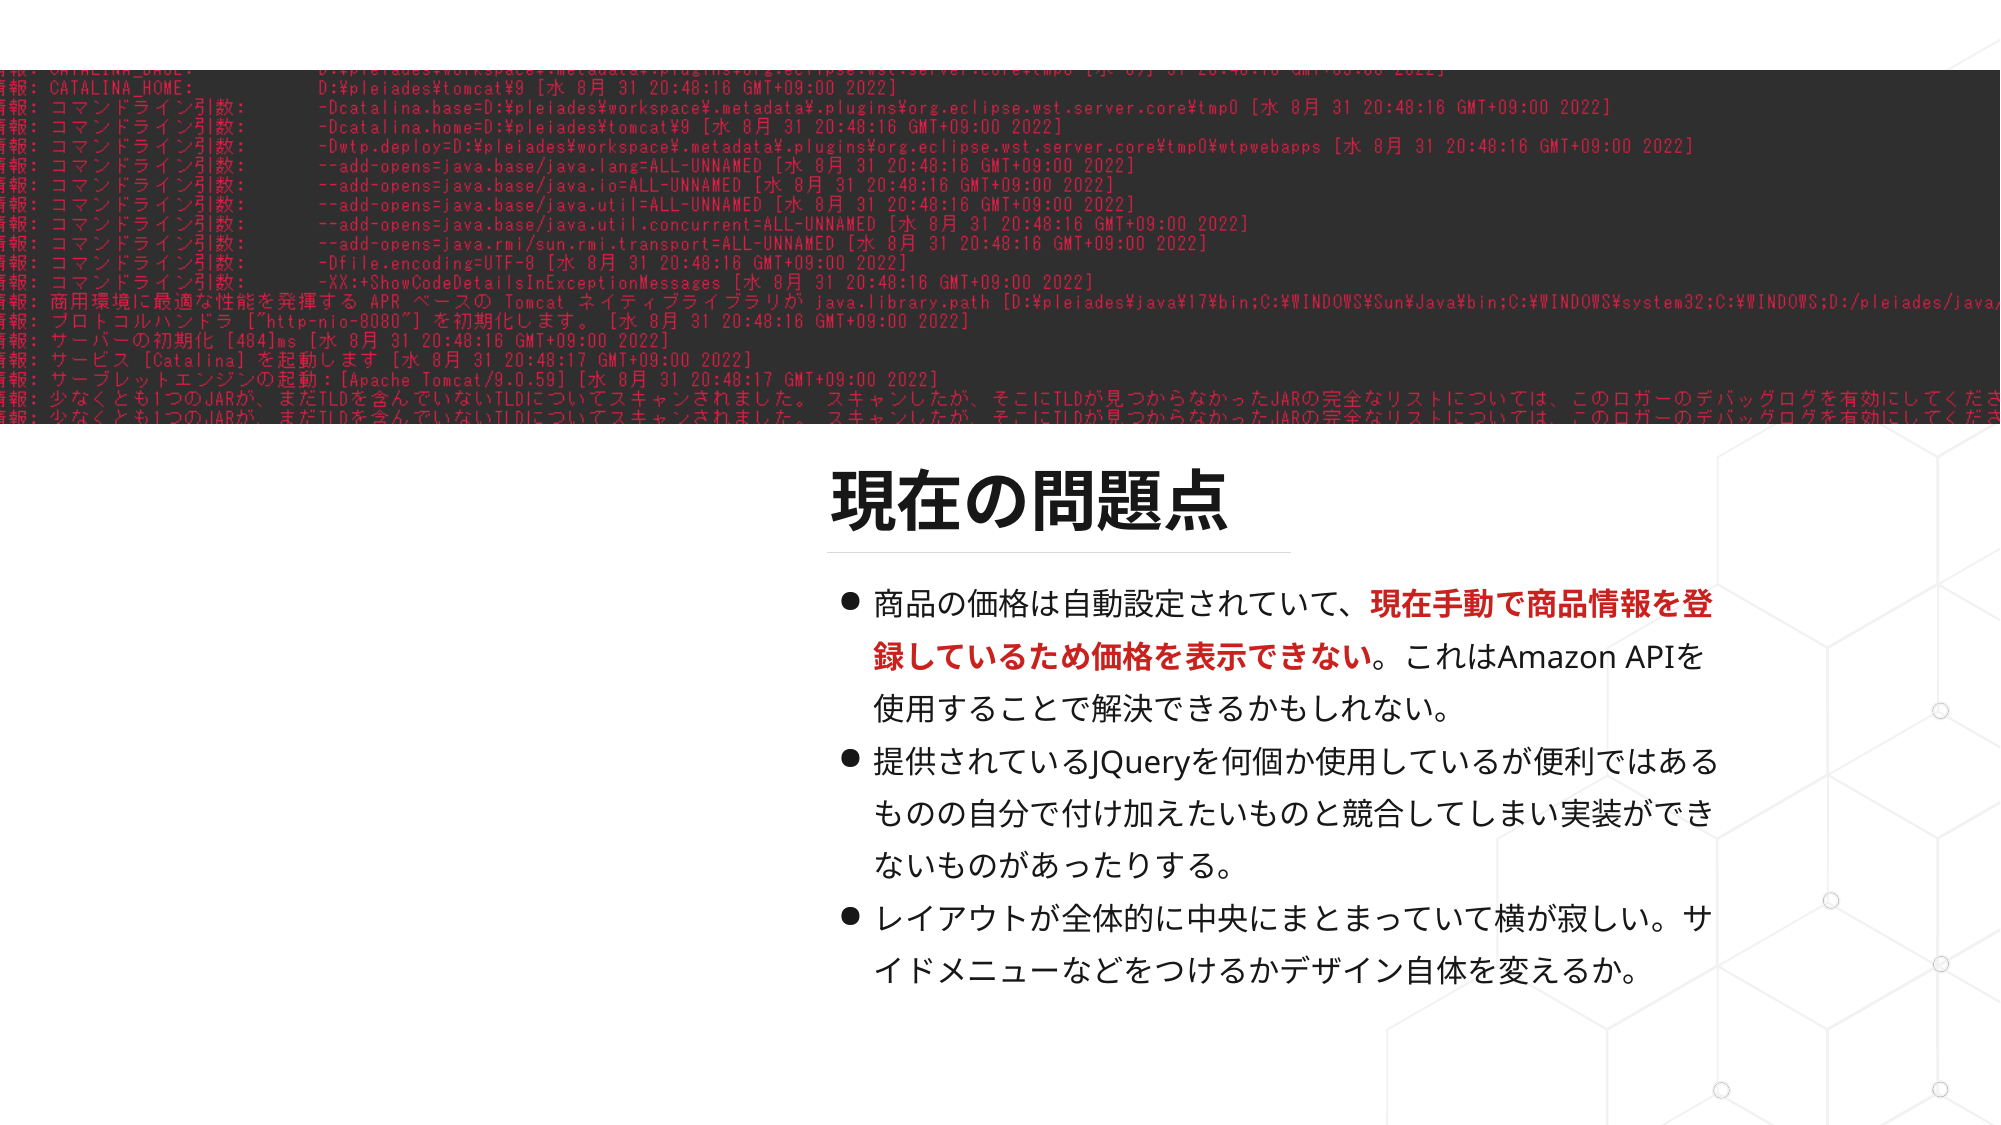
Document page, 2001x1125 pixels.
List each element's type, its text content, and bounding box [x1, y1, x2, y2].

text_box 現在の問題点 [814, 460, 1296, 553]
text_box 商品の価格は自動設定されていて、現在手動で商品情報を登録しているため価格を表示できない。これはAmazon APIを使用することで解決できるかもしれない。 提供されているJQueryを何個か使用しているが便利ではあるものの自分で付け加えたいものと競合してしまい実装ができないものがあったりする。 レイアウトが全体的に中央にまとまっていて横が寂しい。サイドメニューなどをつけるかデザイン自体を変えるか。 [823, 562, 1737, 997]
picture [0, 70, 2000, 424]
